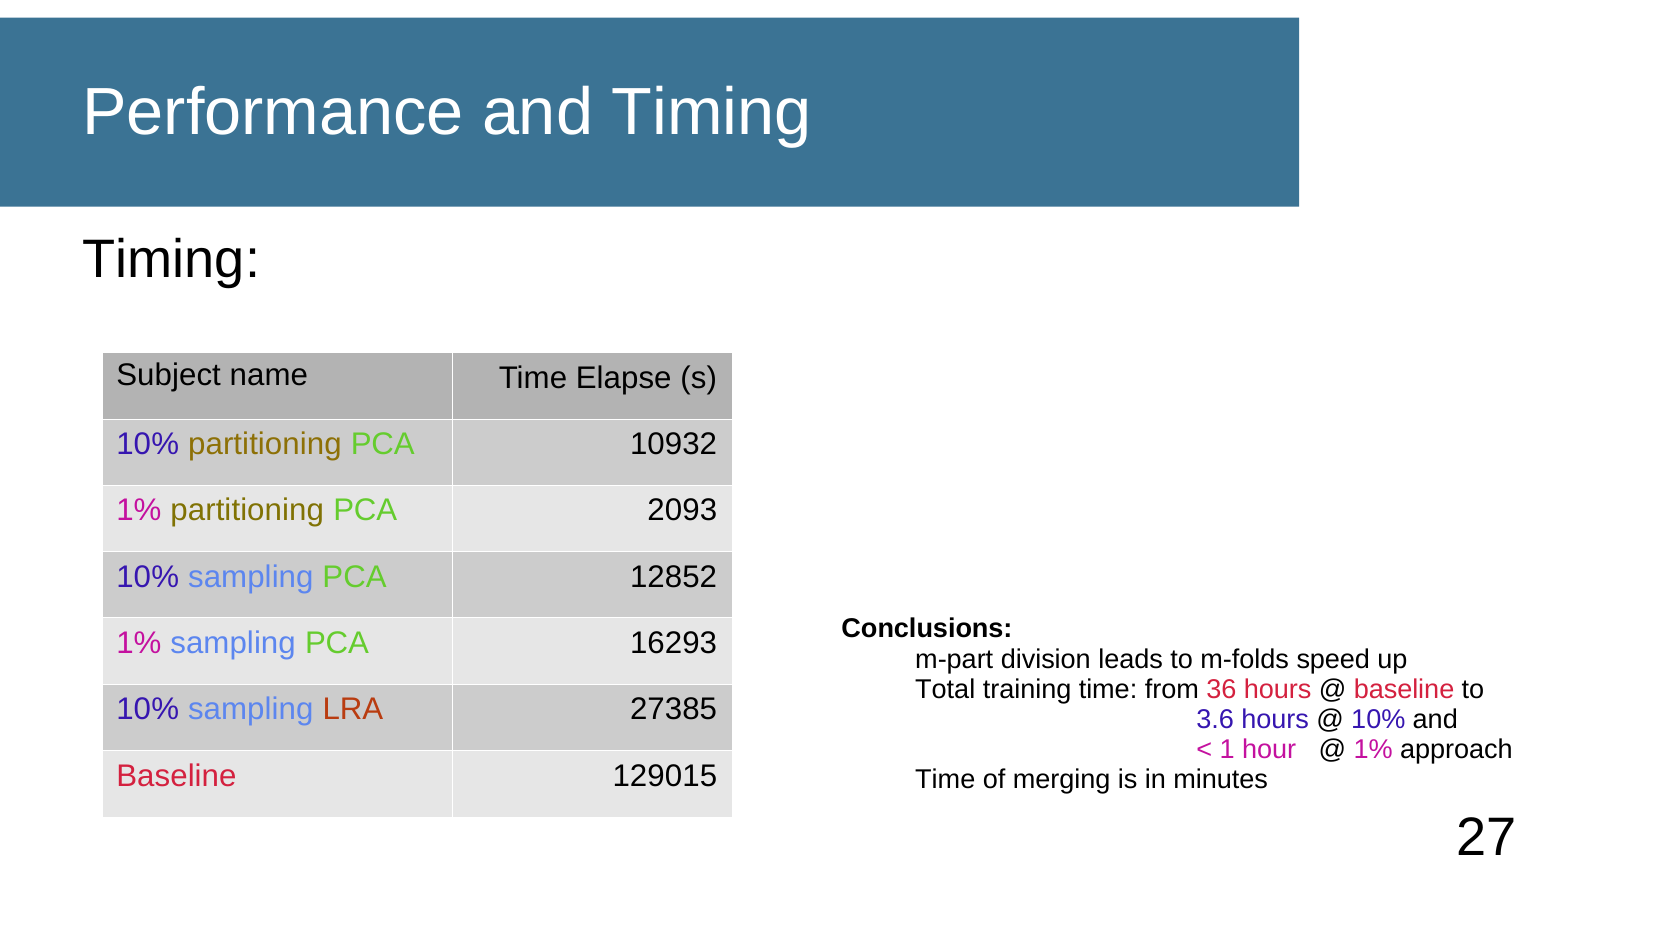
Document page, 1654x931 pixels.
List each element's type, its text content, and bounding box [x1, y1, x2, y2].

text_box Conclusions: m-part division leads to m-folds speed up Total training time: from 36 hours @ baseline to 3.6 hours @ 10% and < 1 hour @ 1% approach Time of merging is in minutes [826, 606, 1528, 805]
table_cell 27385 [453, 685, 732, 750]
table_cell Baseline [103, 751, 452, 817]
table_cell 10% partitioning PCA [103, 420, 452, 485]
table_cell 129015 [453, 751, 732, 817]
table_header Time Elapse (s) [453, 353, 732, 419]
table_cell 1% sampling PCA [103, 618, 452, 684]
table_cell 10% sampling PCA [103, 552, 452, 617]
table_cell 10% sampling LRA [103, 685, 452, 750]
table_cell 2093 [453, 486, 732, 551]
table_header Subject name [103, 353, 452, 419]
list Timing: [82, 224, 1571, 764]
table_cell 1% partitioning PCA [103, 486, 452, 551]
table_cell 12852 [453, 552, 732, 617]
title Performance and Timing [82, 35, 1234, 189]
table_cell 10932 [453, 420, 732, 485]
table_cell 16293 [453, 618, 732, 684]
